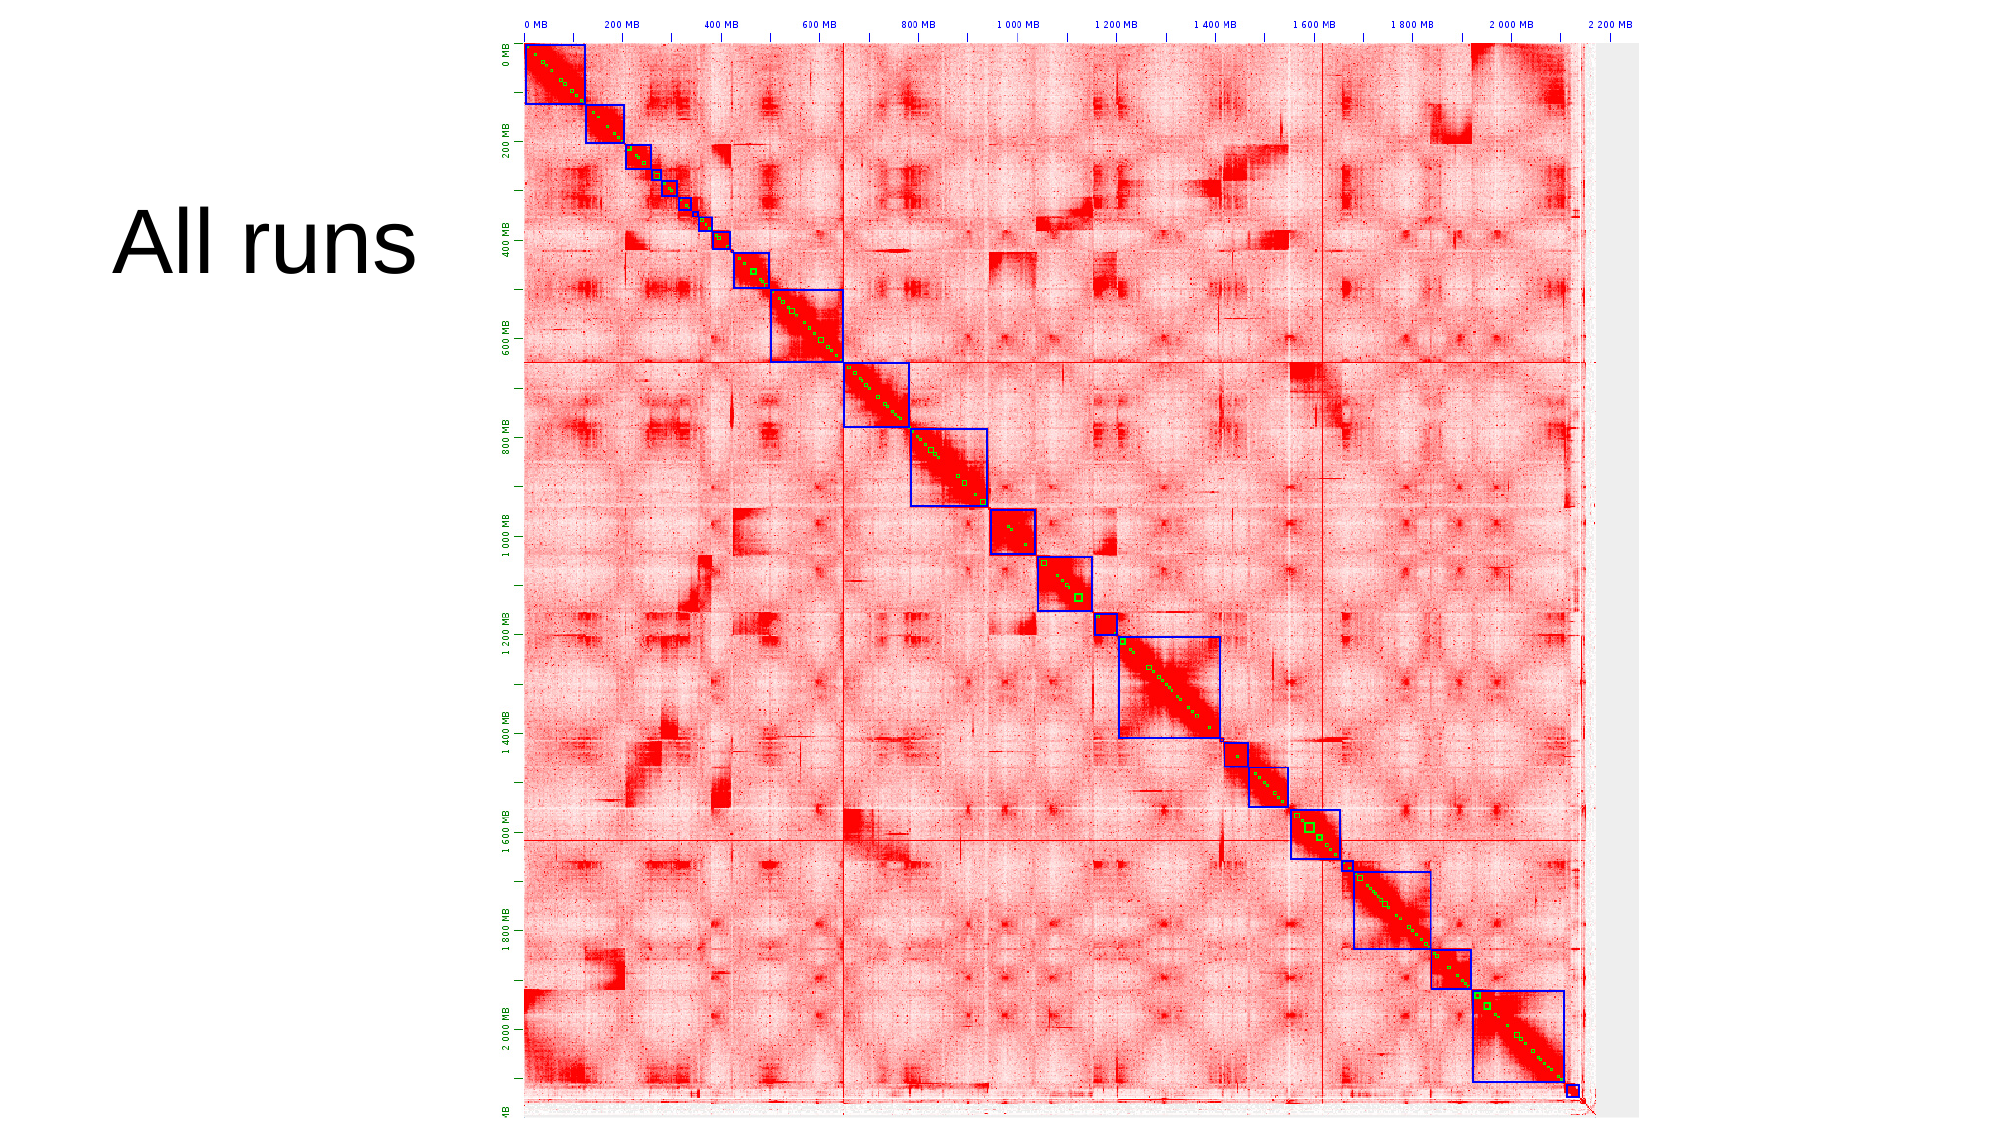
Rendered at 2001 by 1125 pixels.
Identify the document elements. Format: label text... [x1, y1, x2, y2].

title All runs [7, 147, 551, 336]
picture [499, 16, 1639, 1118]
